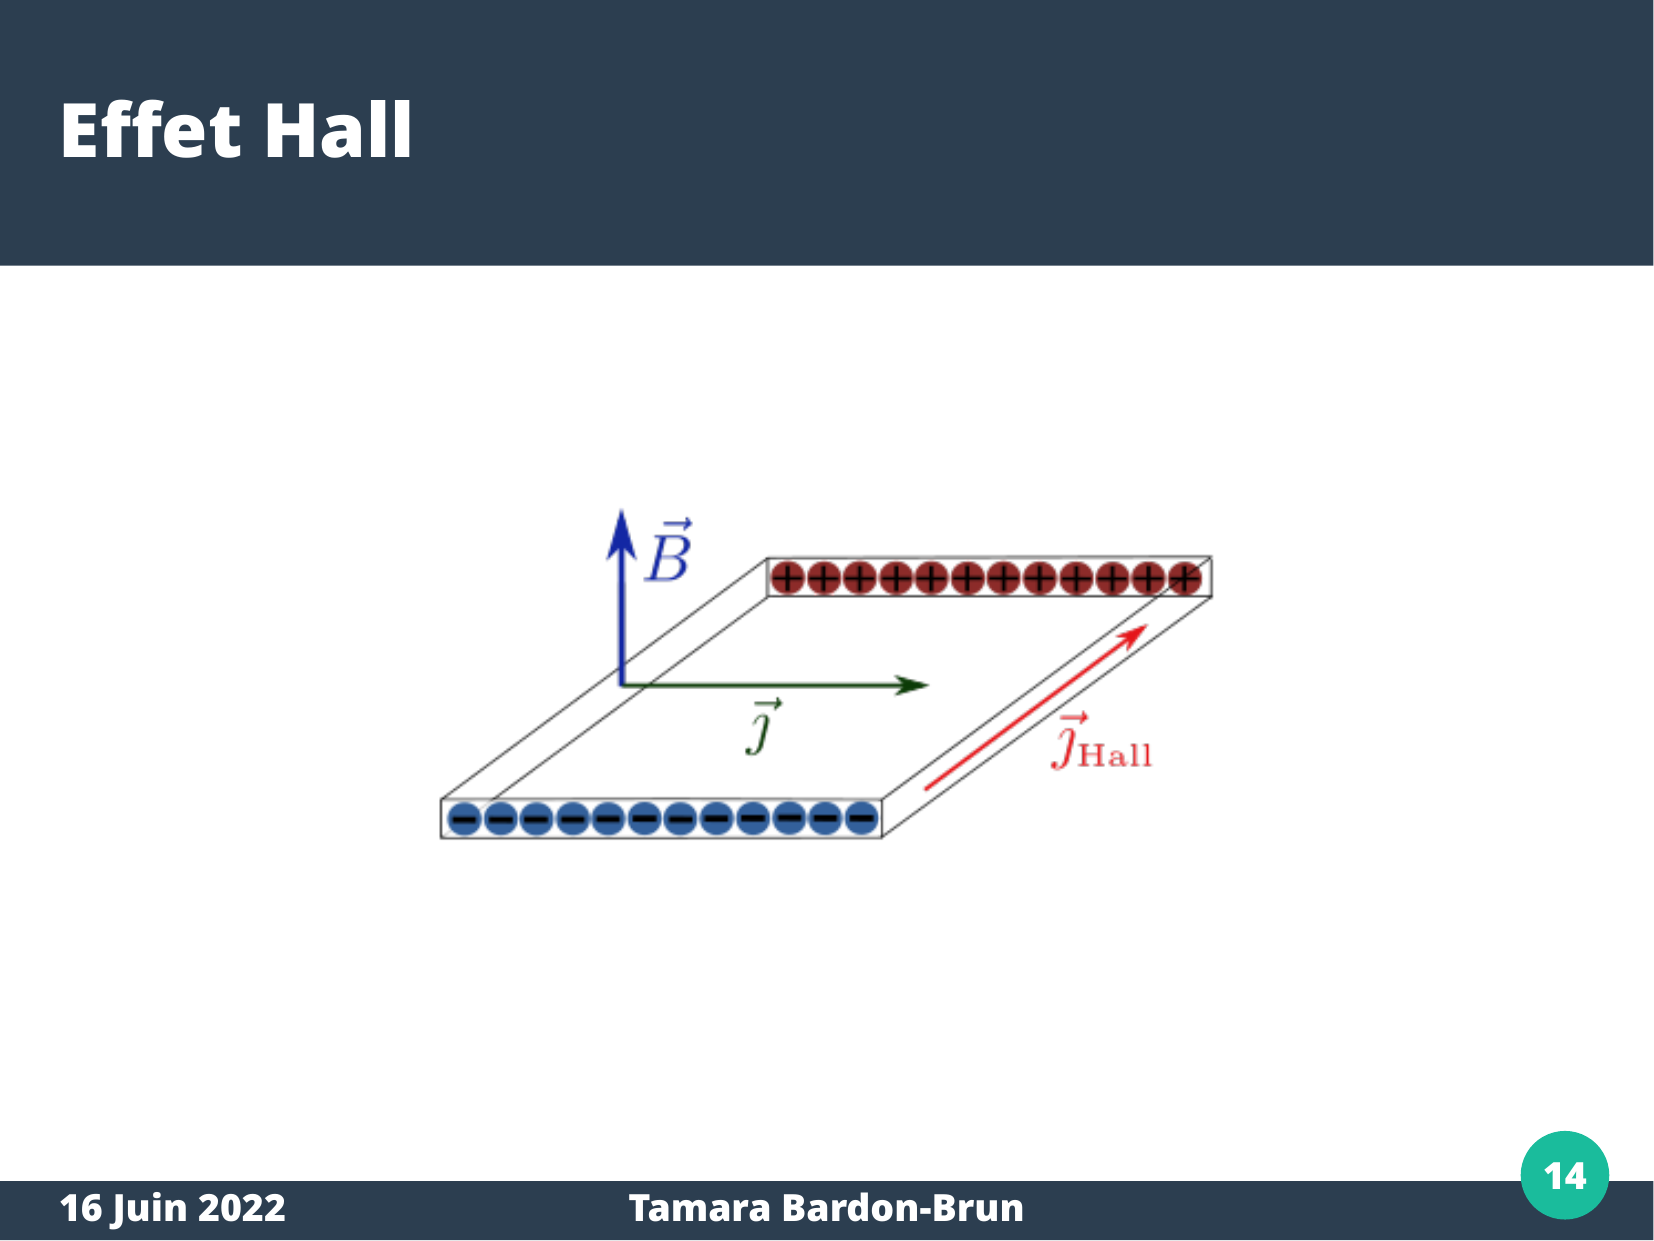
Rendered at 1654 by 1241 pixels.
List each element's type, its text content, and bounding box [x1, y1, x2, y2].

picture [394, 498, 1260, 869]
title Effet Hall [59, 49, 1595, 207]
